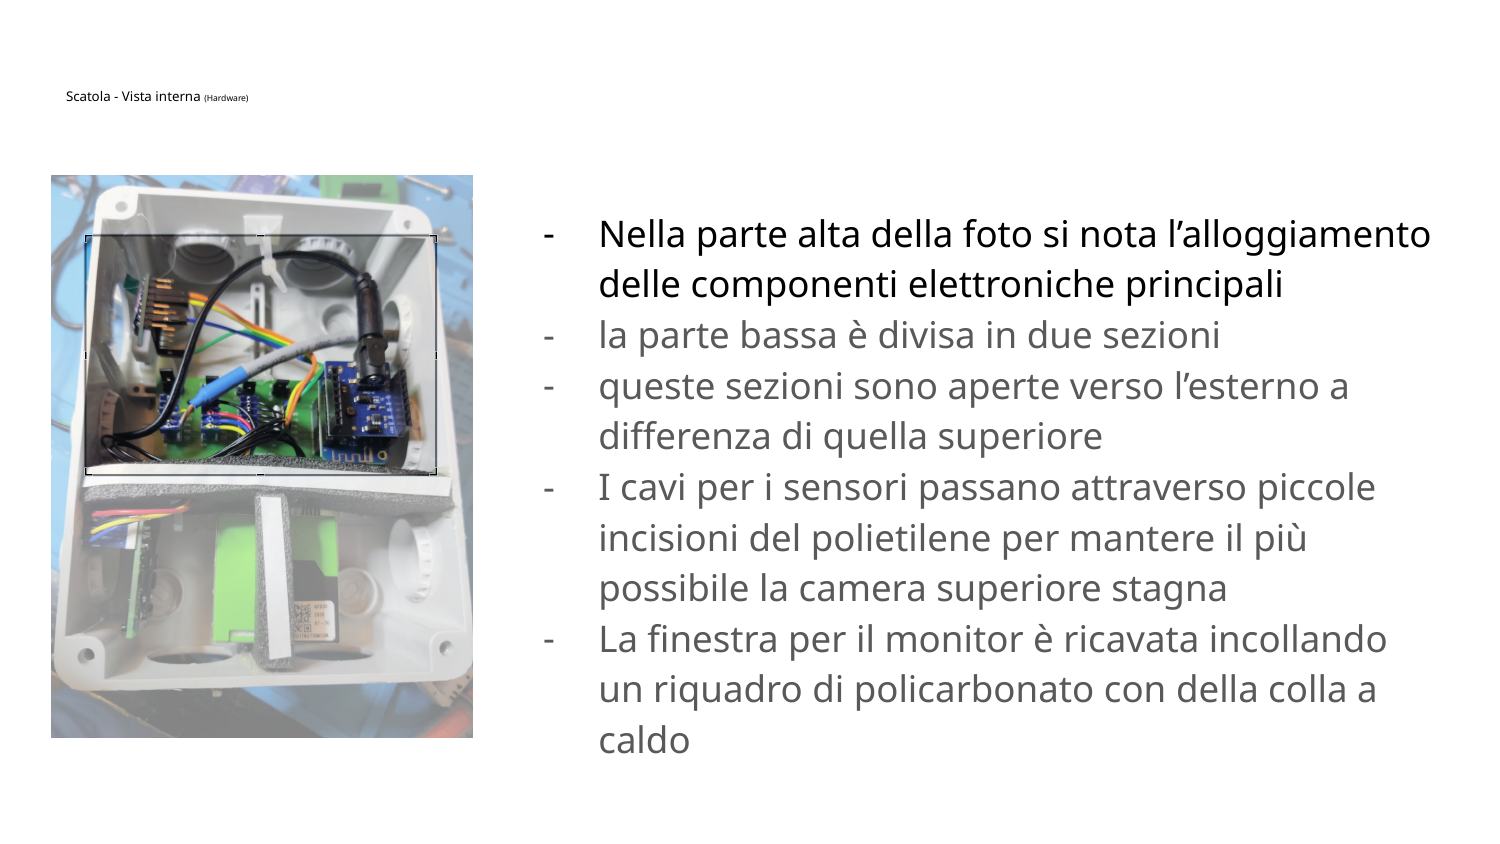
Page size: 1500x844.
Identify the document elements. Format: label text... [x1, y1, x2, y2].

picture [51, 175, 473, 738]
list Nella parte alta della foto si nota l’alloggiamento delle componenti elettroniche principali la parte bassa è divisa in due sezioni queste sezioni sono aperte verso l’esterno a differenza di quella superiore I cavi per i sensori passano attraverso piccole incisioni del polietilene per mantere il più possibile la camera superiore stagna La finestra per il monitor è ricavata incollando un riquadro di policarbonato con della colla a caldo [509, 189, 1449, 824]
title Scatola - Vista interna (Hardware) [51, 72, 1449, 152]
